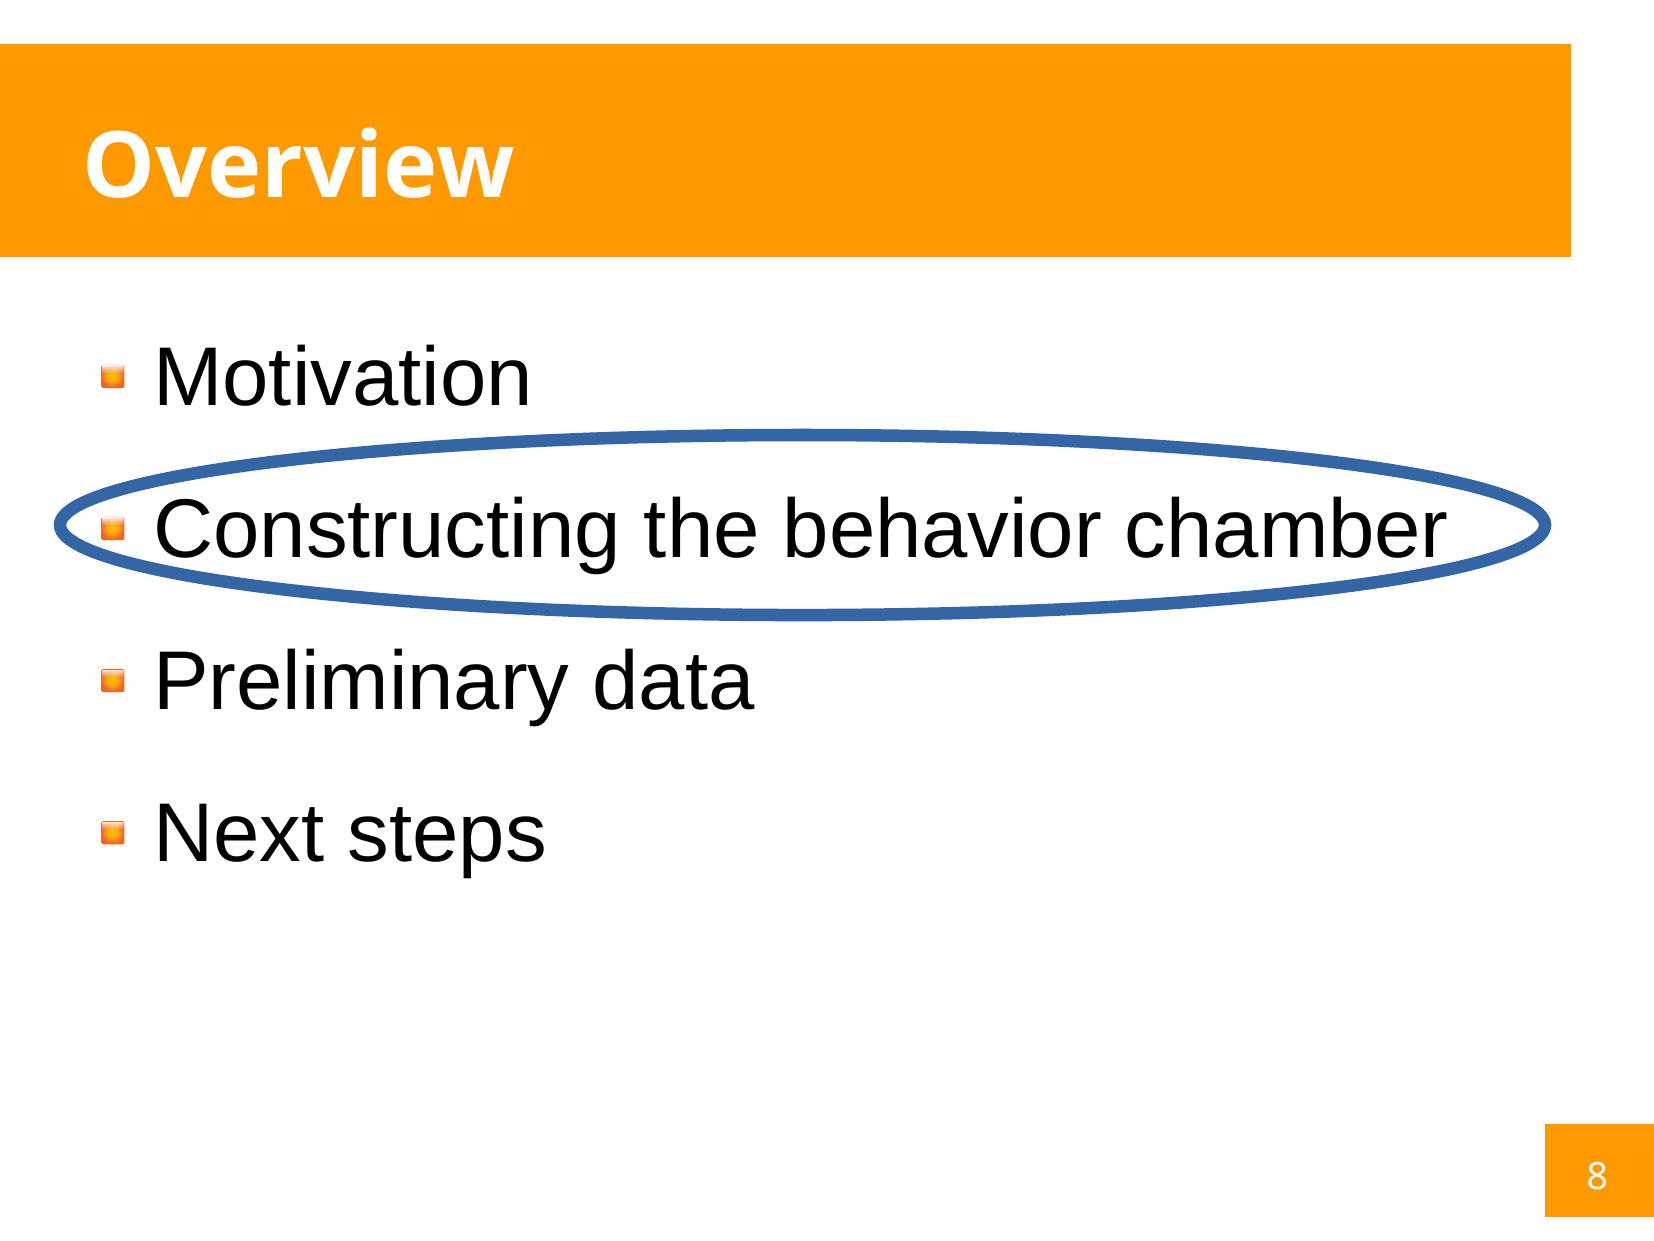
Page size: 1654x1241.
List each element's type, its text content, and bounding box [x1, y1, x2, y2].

title 8 [1563, 1148, 1609, 1194]
text_box [1545, 1124, 1654, 1217]
title Overview [82, 49, 1571, 257]
list Motivation Constructing the behavior chamber Preliminary data Next steps [82, 330, 1571, 1096]
text_box [0, 44, 1571, 257]
list Motivation Constructing the behavior chamber Preliminary data Next steps [82, 442, 1538, 608]
